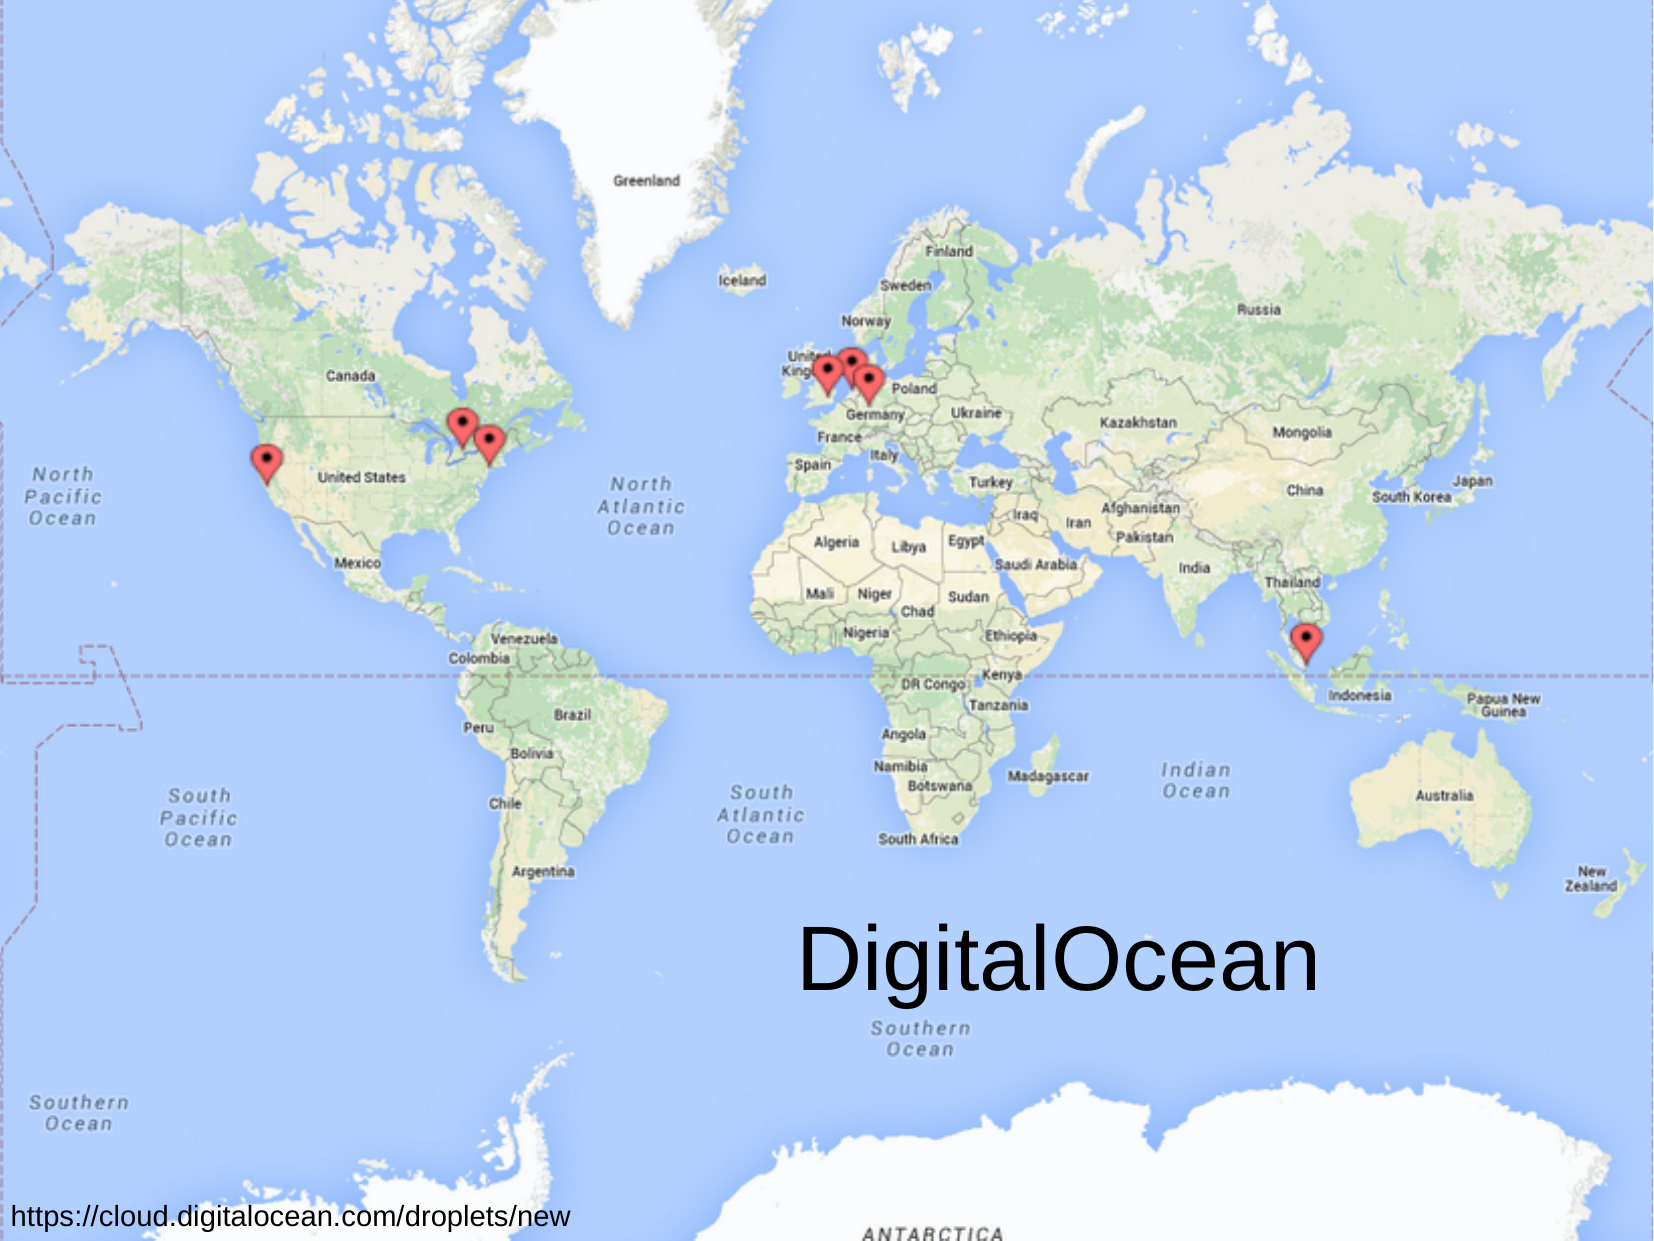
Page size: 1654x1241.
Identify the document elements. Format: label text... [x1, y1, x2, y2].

title https://cloud.digitalocean.com/droplets/new [0, 1112, 1036, 1241]
picture [0, 0, 1654, 1241]
title DigitalOcean [315, 855, 1654, 1063]
